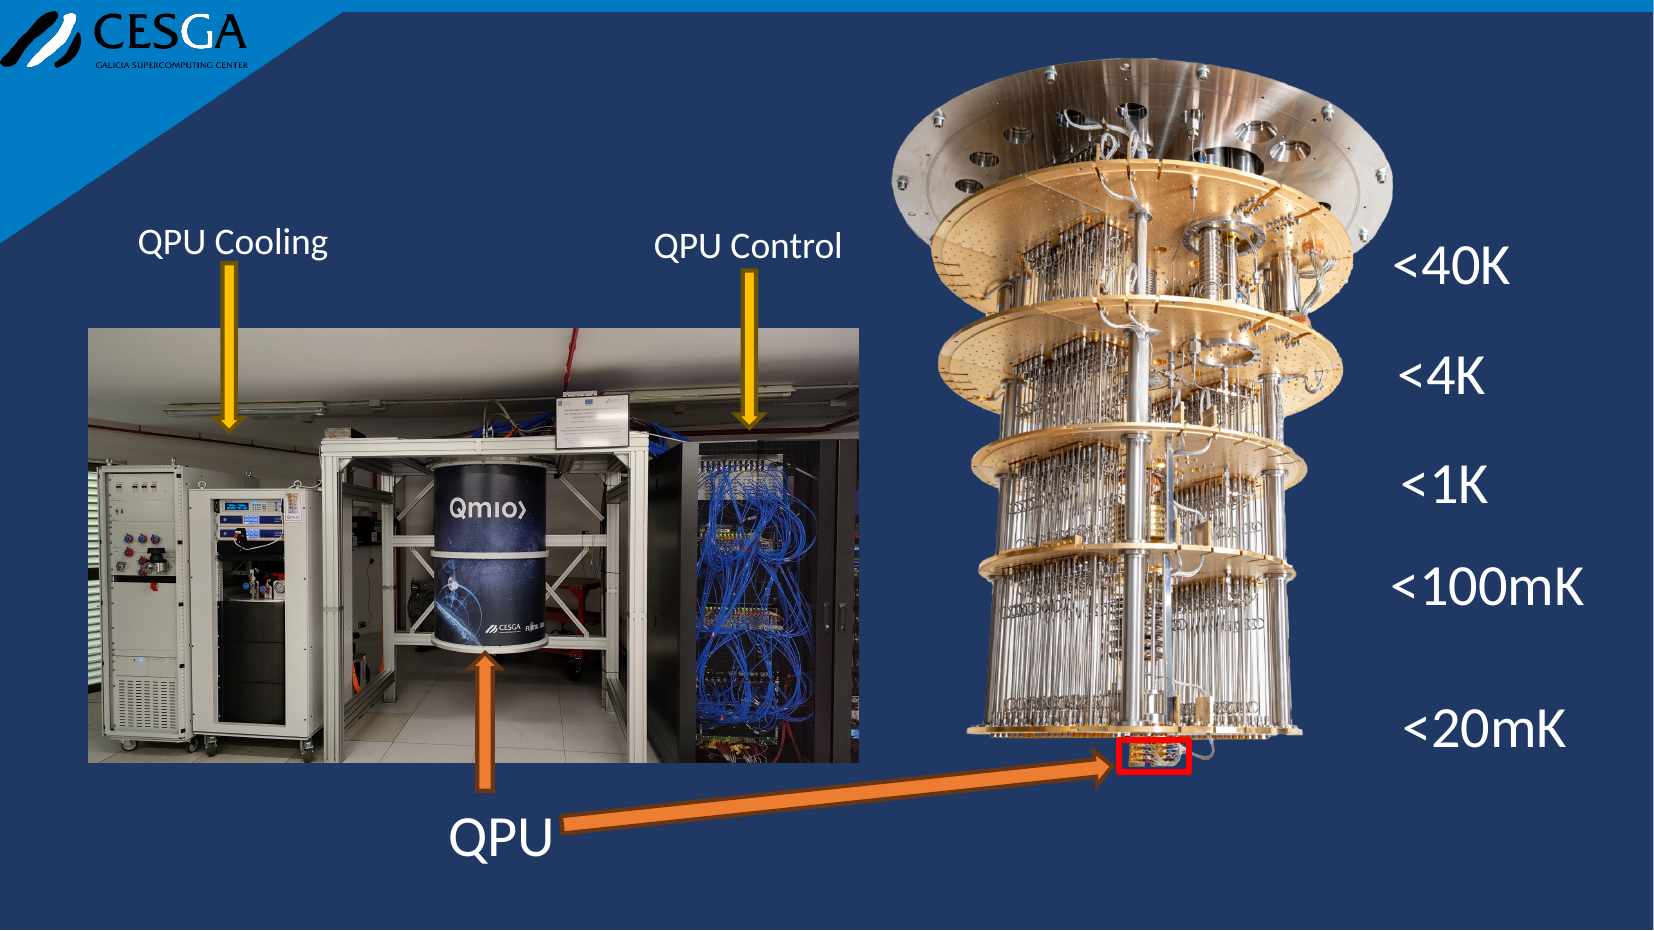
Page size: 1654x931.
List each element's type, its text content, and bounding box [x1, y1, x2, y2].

text_box QPU [433, 790, 570, 876]
text_box <4K [1382, 328, 1502, 414]
text_box <100mK [1375, 539, 1600, 625]
text_box QPU Cooling [122, 209, 344, 270]
text_box QPU Control [638, 213, 858, 274]
text_box [215, 263, 243, 432]
text_box <20mK [1387, 682, 1583, 767]
text_box [469, 652, 501, 791]
text_box [570, 750, 1113, 833]
text_box [736, 270, 763, 428]
picture [891, 58, 1393, 767]
picture [88, 328, 859, 763]
text_box <40K [1377, 218, 1526, 304]
text_box <1K [1385, 438, 1505, 523]
picture [1122, 743, 1186, 767]
